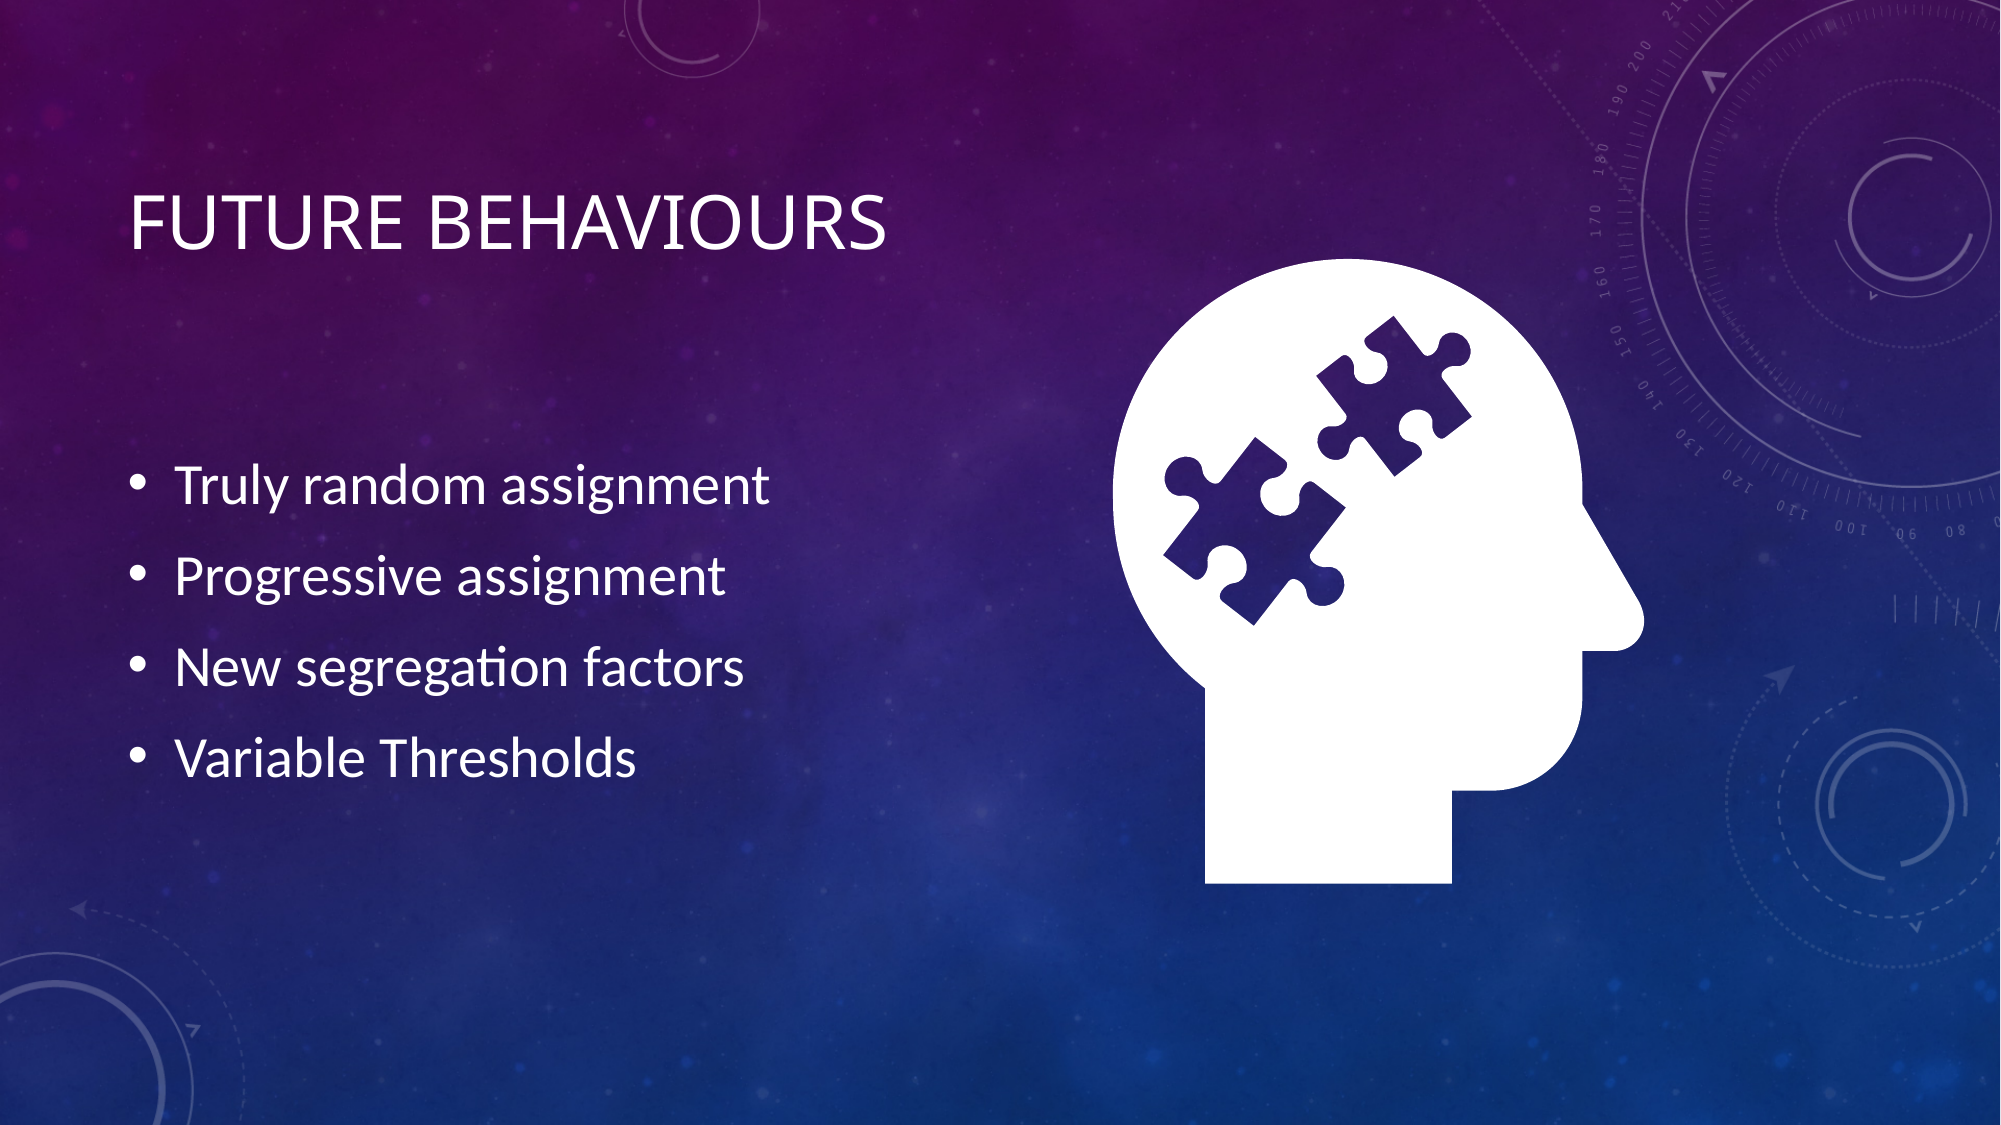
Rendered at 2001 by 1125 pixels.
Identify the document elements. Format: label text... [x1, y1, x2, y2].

list Truly random assignment Progressive assignment New segregation factors Variable Thresholds [112, 351, 932, 950]
picture [0, 0, 2001, 1125]
title Future behaviours [112, 99, 1775, 339]
